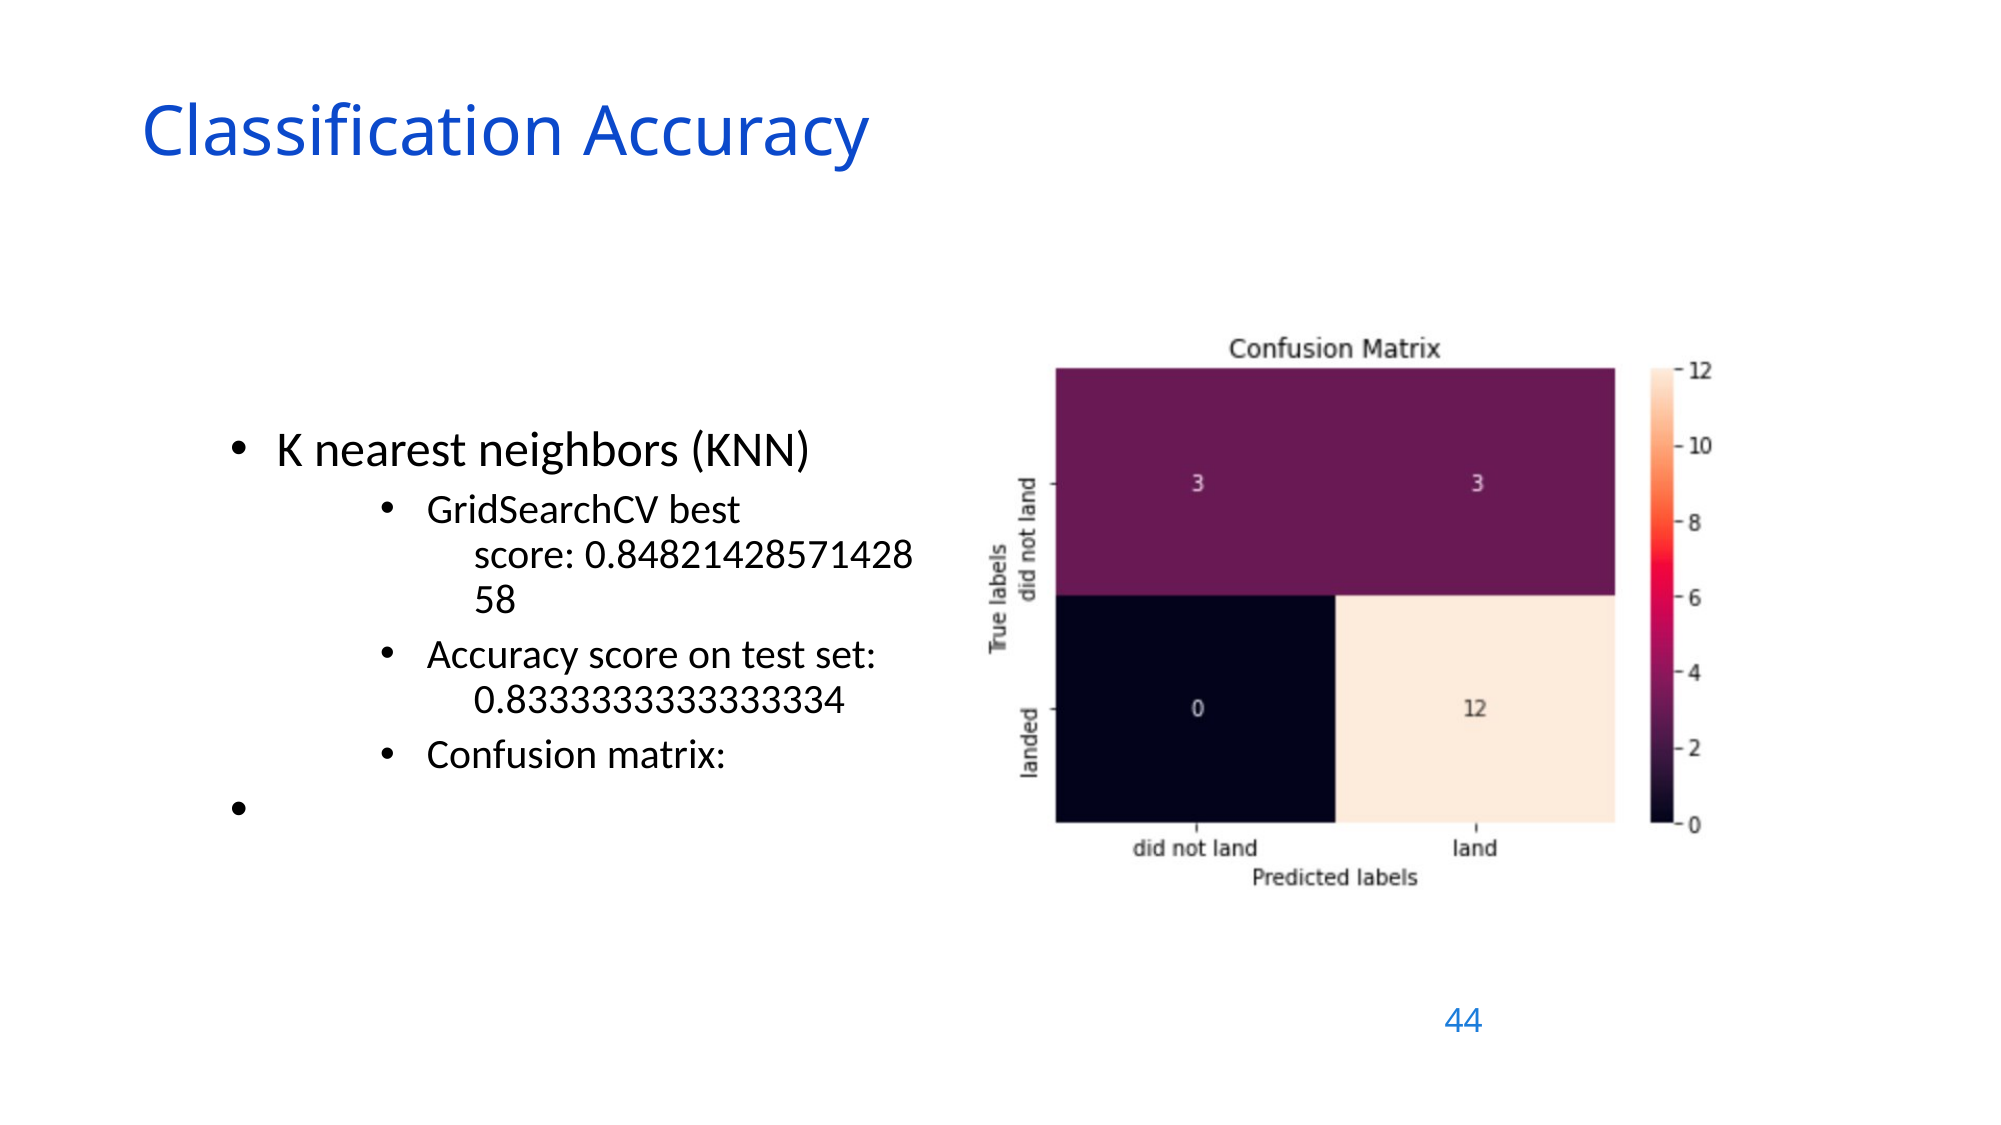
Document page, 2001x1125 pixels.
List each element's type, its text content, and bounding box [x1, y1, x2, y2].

picture [964, 314, 1732, 904]
slide_number 41 [1429, 988, 1880, 1055]
text_box K nearest neighbors (KNN) GridSearchCV best score: 0.8482142857142858 Accuracy score on test set: 0.8333333333333334 Confusion matrix: [215, 415, 948, 805]
text_box Classification Accuracy [126, 88, 1852, 179]
